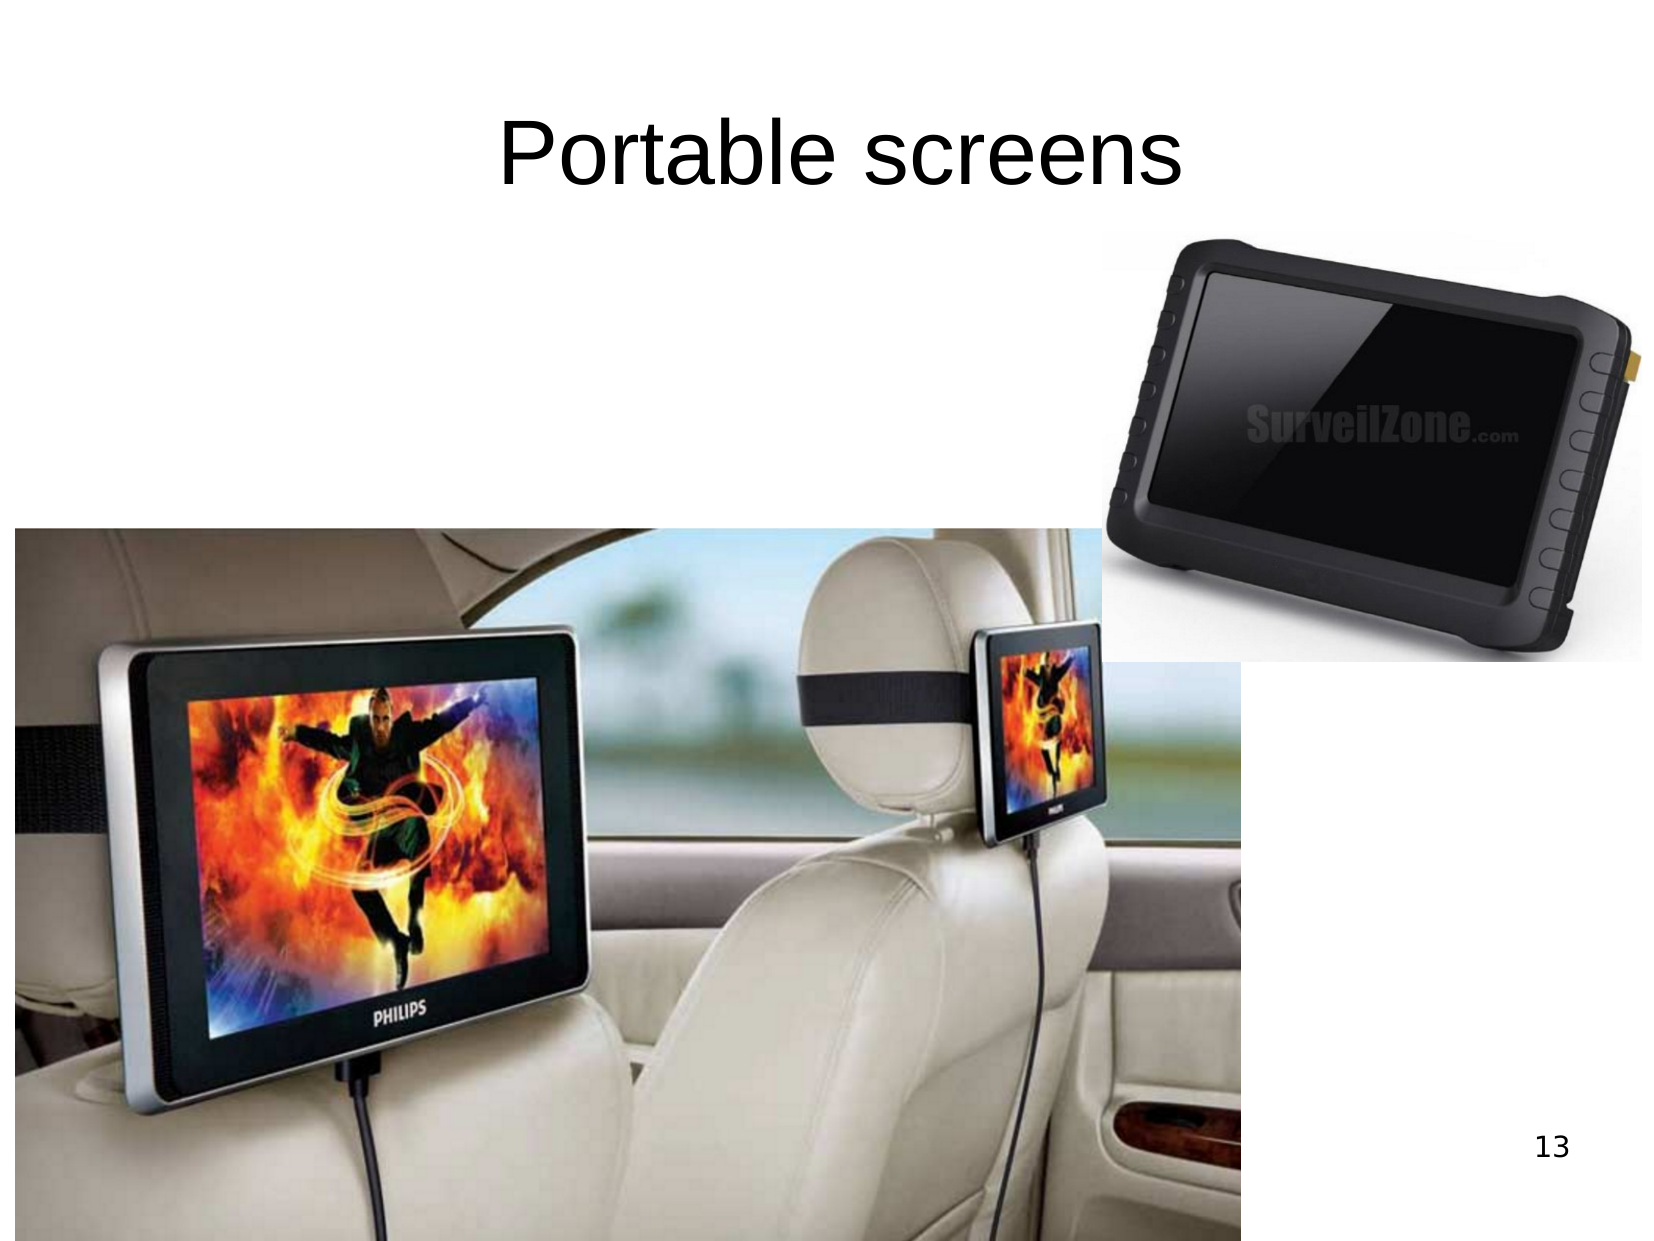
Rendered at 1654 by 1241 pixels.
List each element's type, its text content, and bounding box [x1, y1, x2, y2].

picture [15, 231, 1642, 1241]
title Portable screens [82, 49, 1571, 257]
